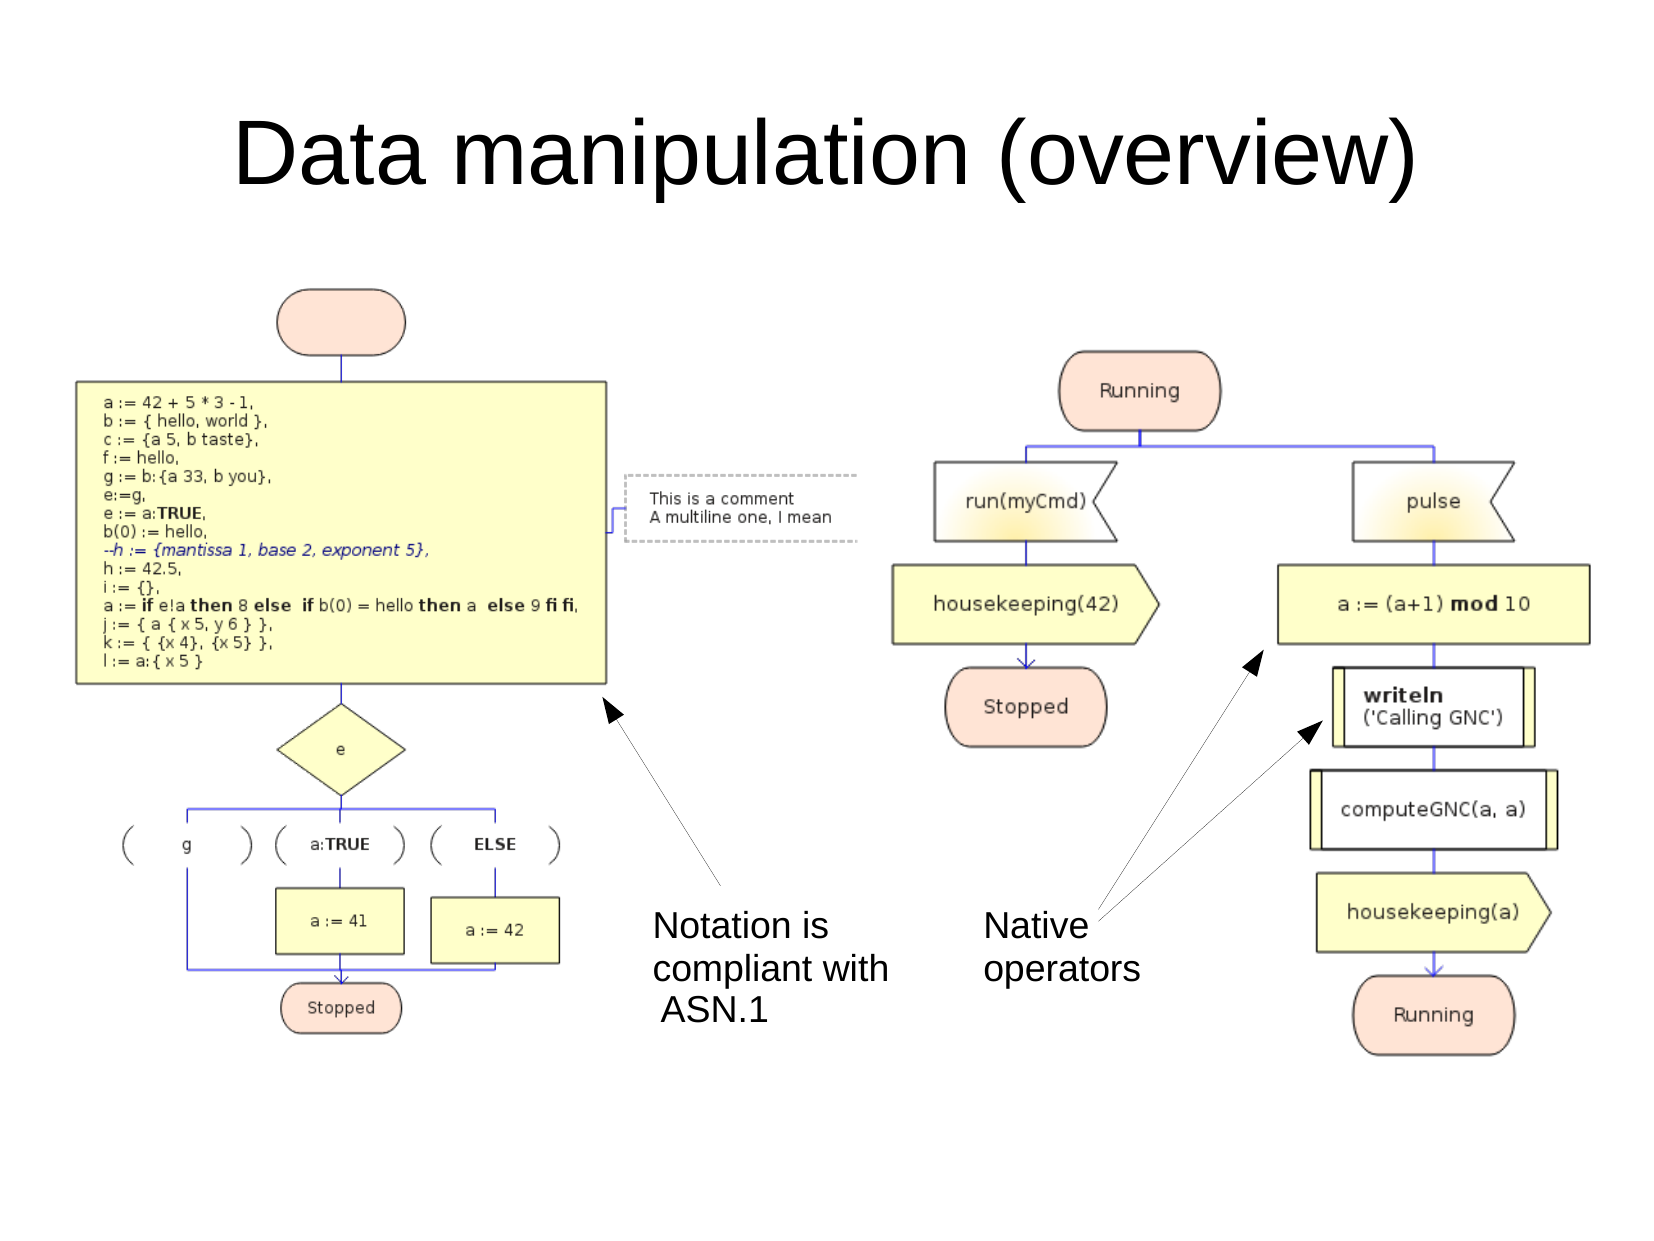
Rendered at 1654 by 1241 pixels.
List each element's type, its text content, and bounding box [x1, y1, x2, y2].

picture [70, 283, 863, 1040]
picture [885, 344, 1599, 1063]
text_box Native operators [968, 897, 1241, 997]
text_box Notation is compliant with ASN.1 [637, 897, 910, 1039]
title Data manipulation (overview) [82, 49, 1571, 257]
